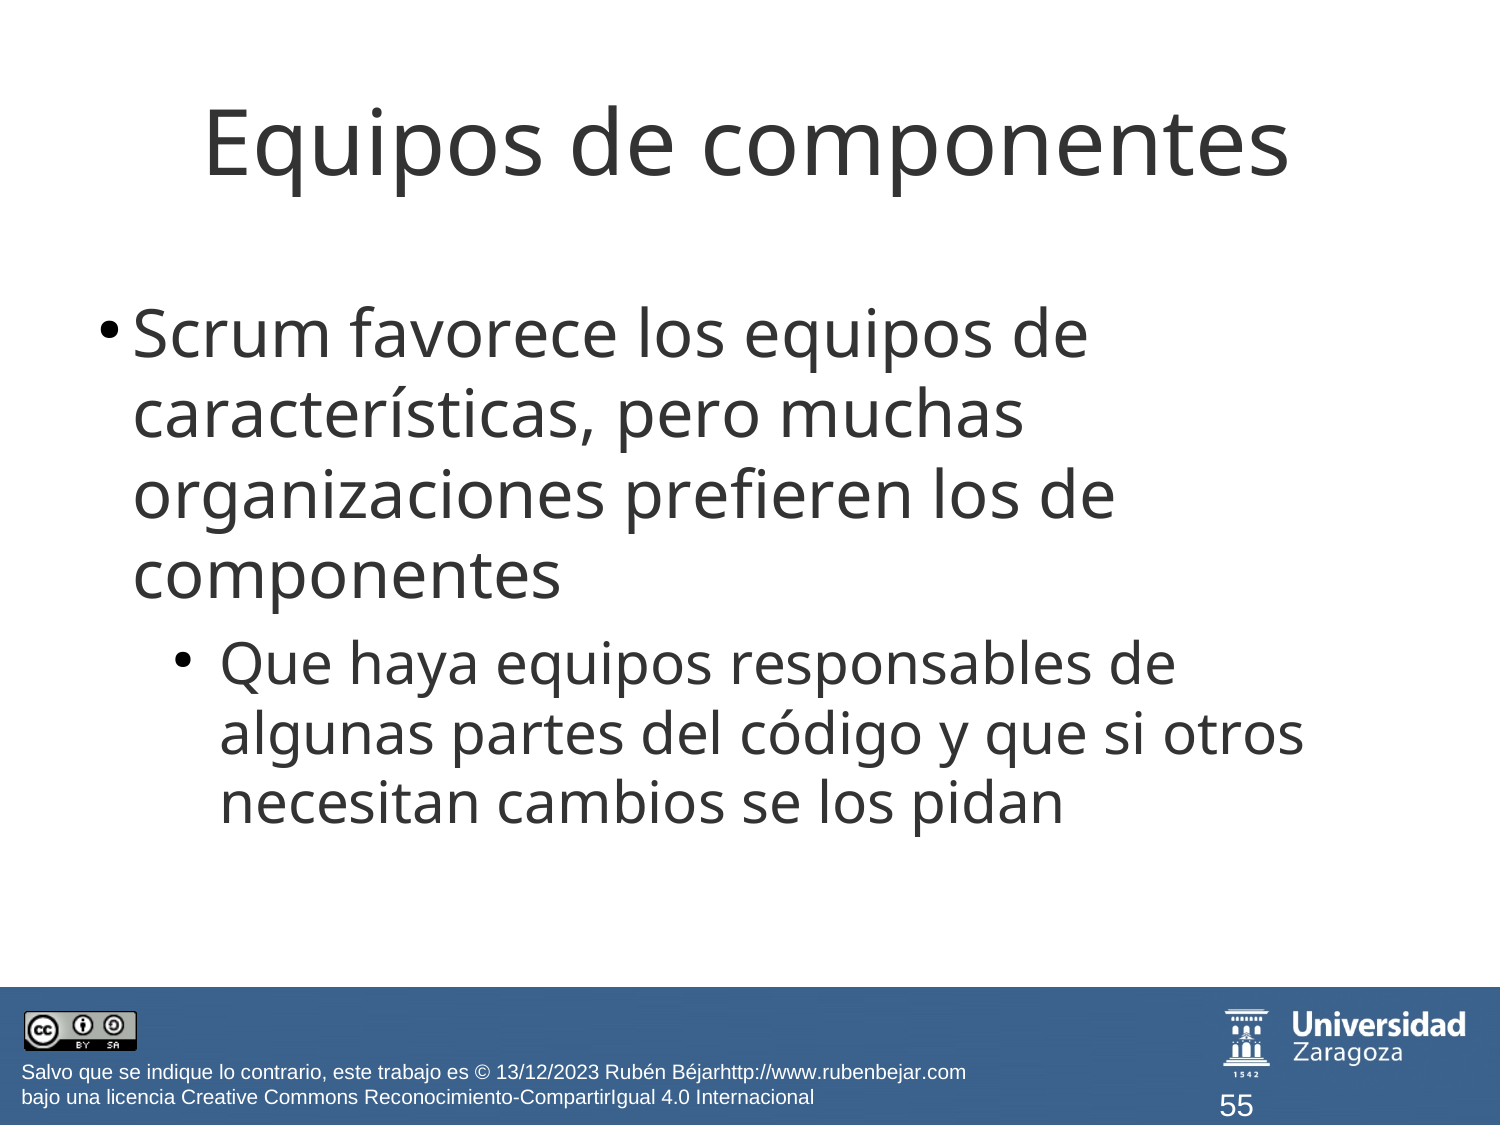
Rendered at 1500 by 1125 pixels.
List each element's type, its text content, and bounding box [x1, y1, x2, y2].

title Equipos de componentes [74, 21, 1420, 257]
list Scrum favorece los equipos de características, pero muchas organizaciones prefieren los de componentes Que haya equipos responsables de algunas partes del código y que si otros necesitan cambios se los pidan [82, 283, 1418, 957]
picture [0, 987, 1500, 1125]
